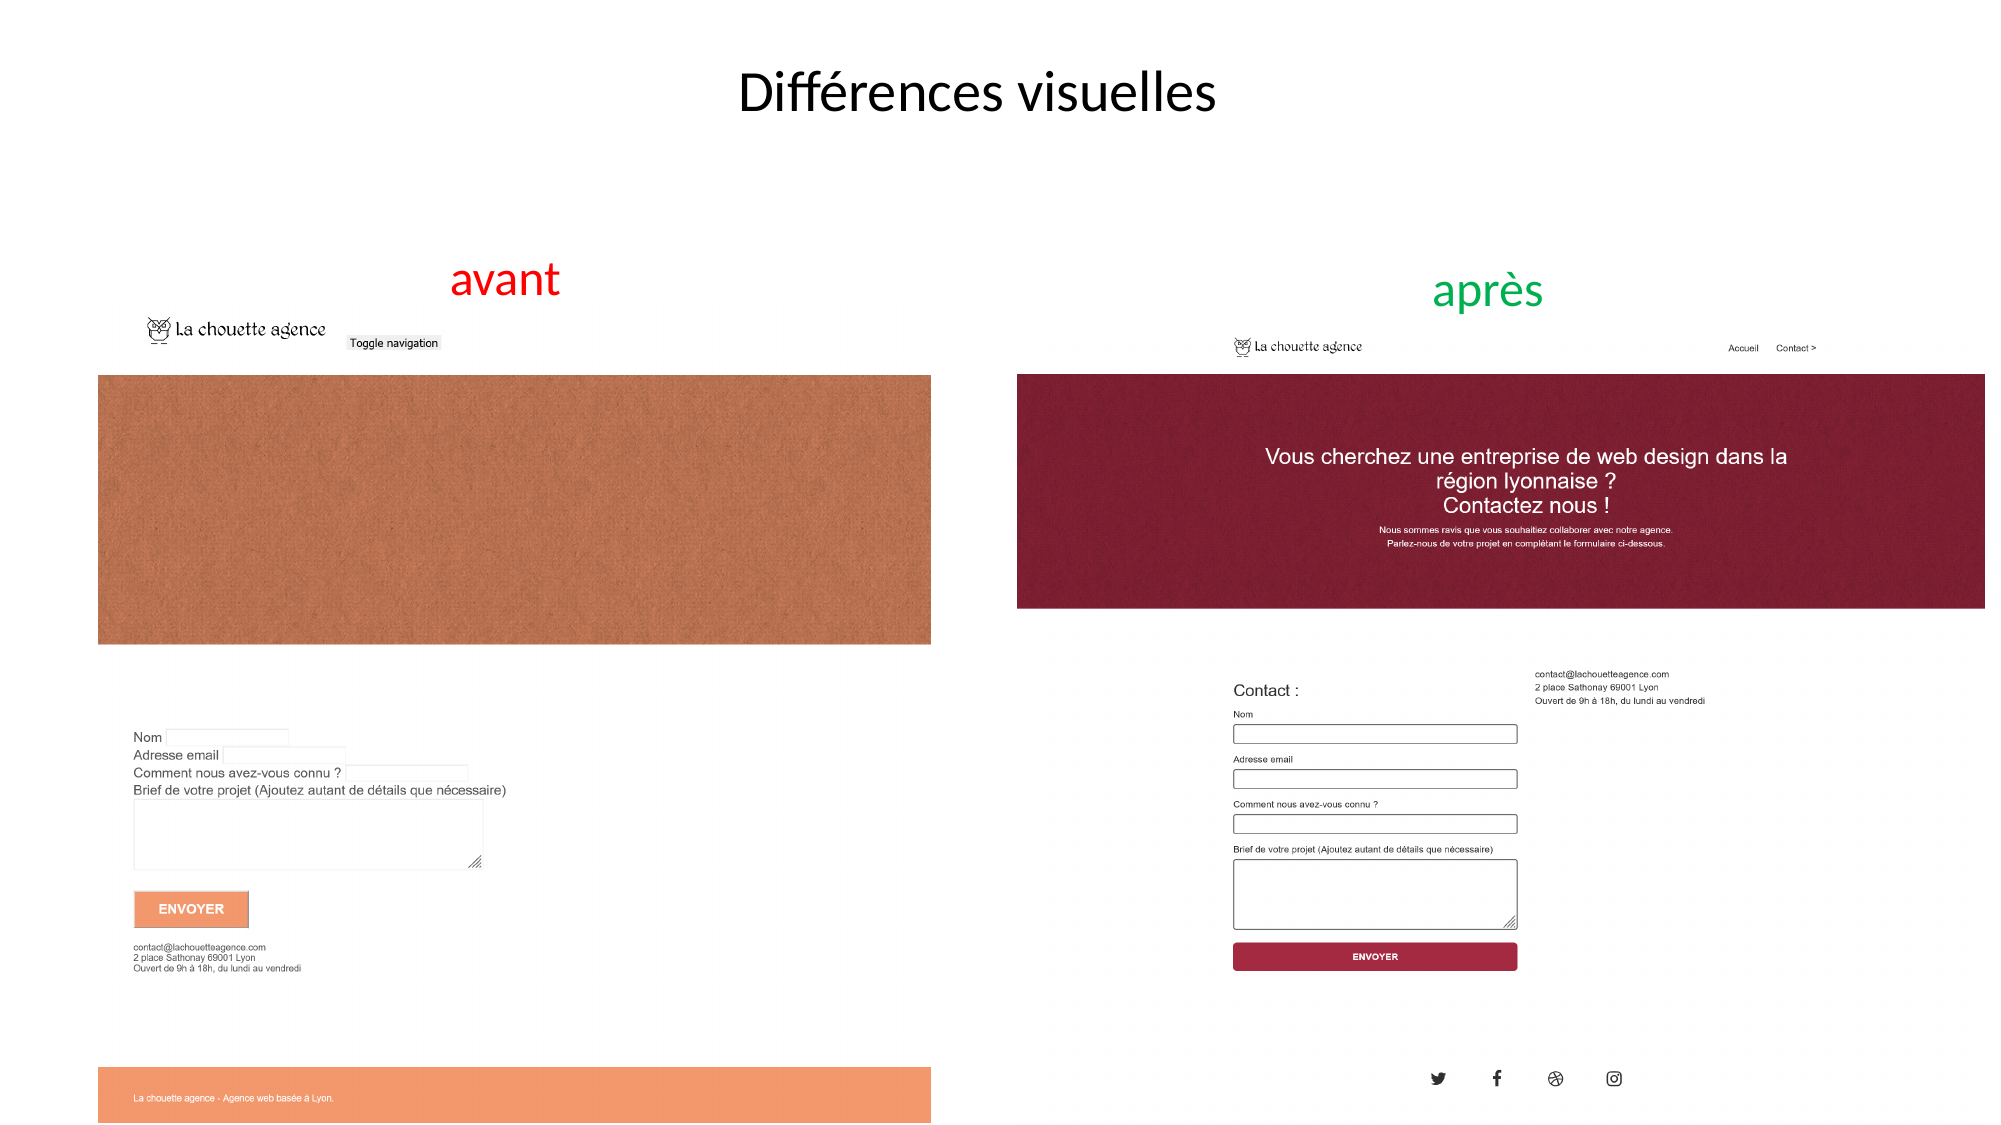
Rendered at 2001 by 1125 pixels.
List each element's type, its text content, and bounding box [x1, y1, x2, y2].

picture [1017, 324, 1985, 1125]
picture [98, 303, 939, 1125]
text_box avant [398, 238, 613, 303]
text_box après [1363, 248, 1613, 324]
text_box Différences visuelles [600, 45, 1356, 132]
